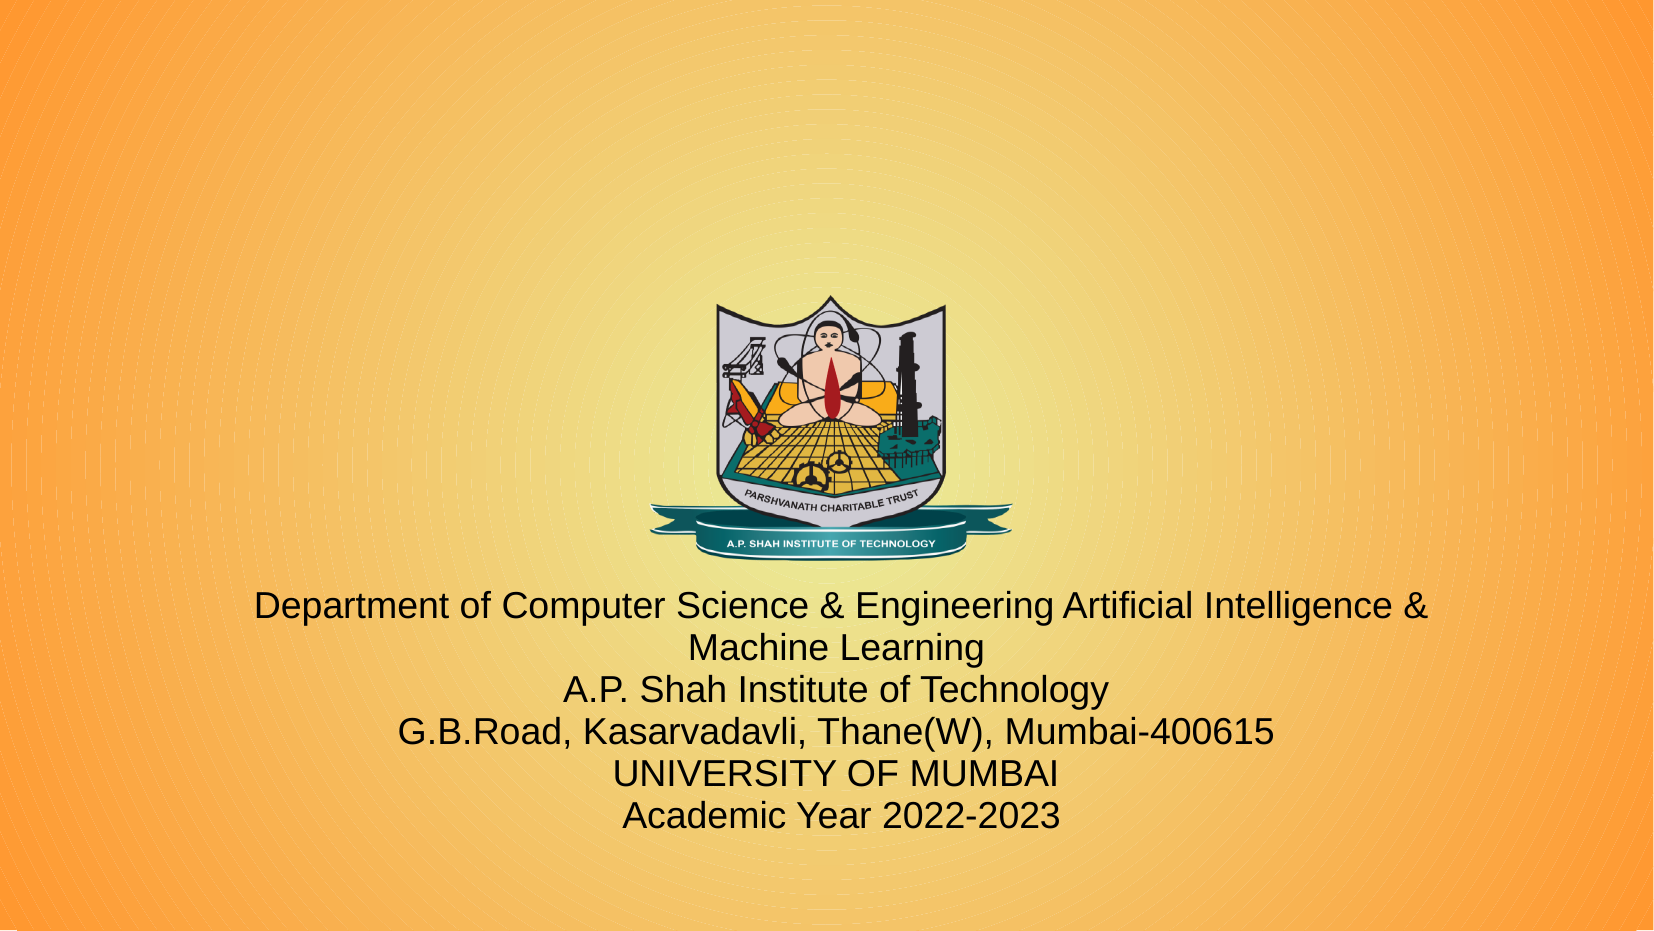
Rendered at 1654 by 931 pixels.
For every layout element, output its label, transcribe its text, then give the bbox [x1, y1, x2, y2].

title Department of Computer Science & Engineering Artificial Intelligence & Machine Learning A.P. Shah Institute of Technology G.B.Road, Kasarvadavli, Thane(W), Mumbai-400615 UNIVERSITY OF MUMBAI Academic Year 2022-2023 [206, 561, 1477, 903]
picture [649, 295, 1013, 562]
